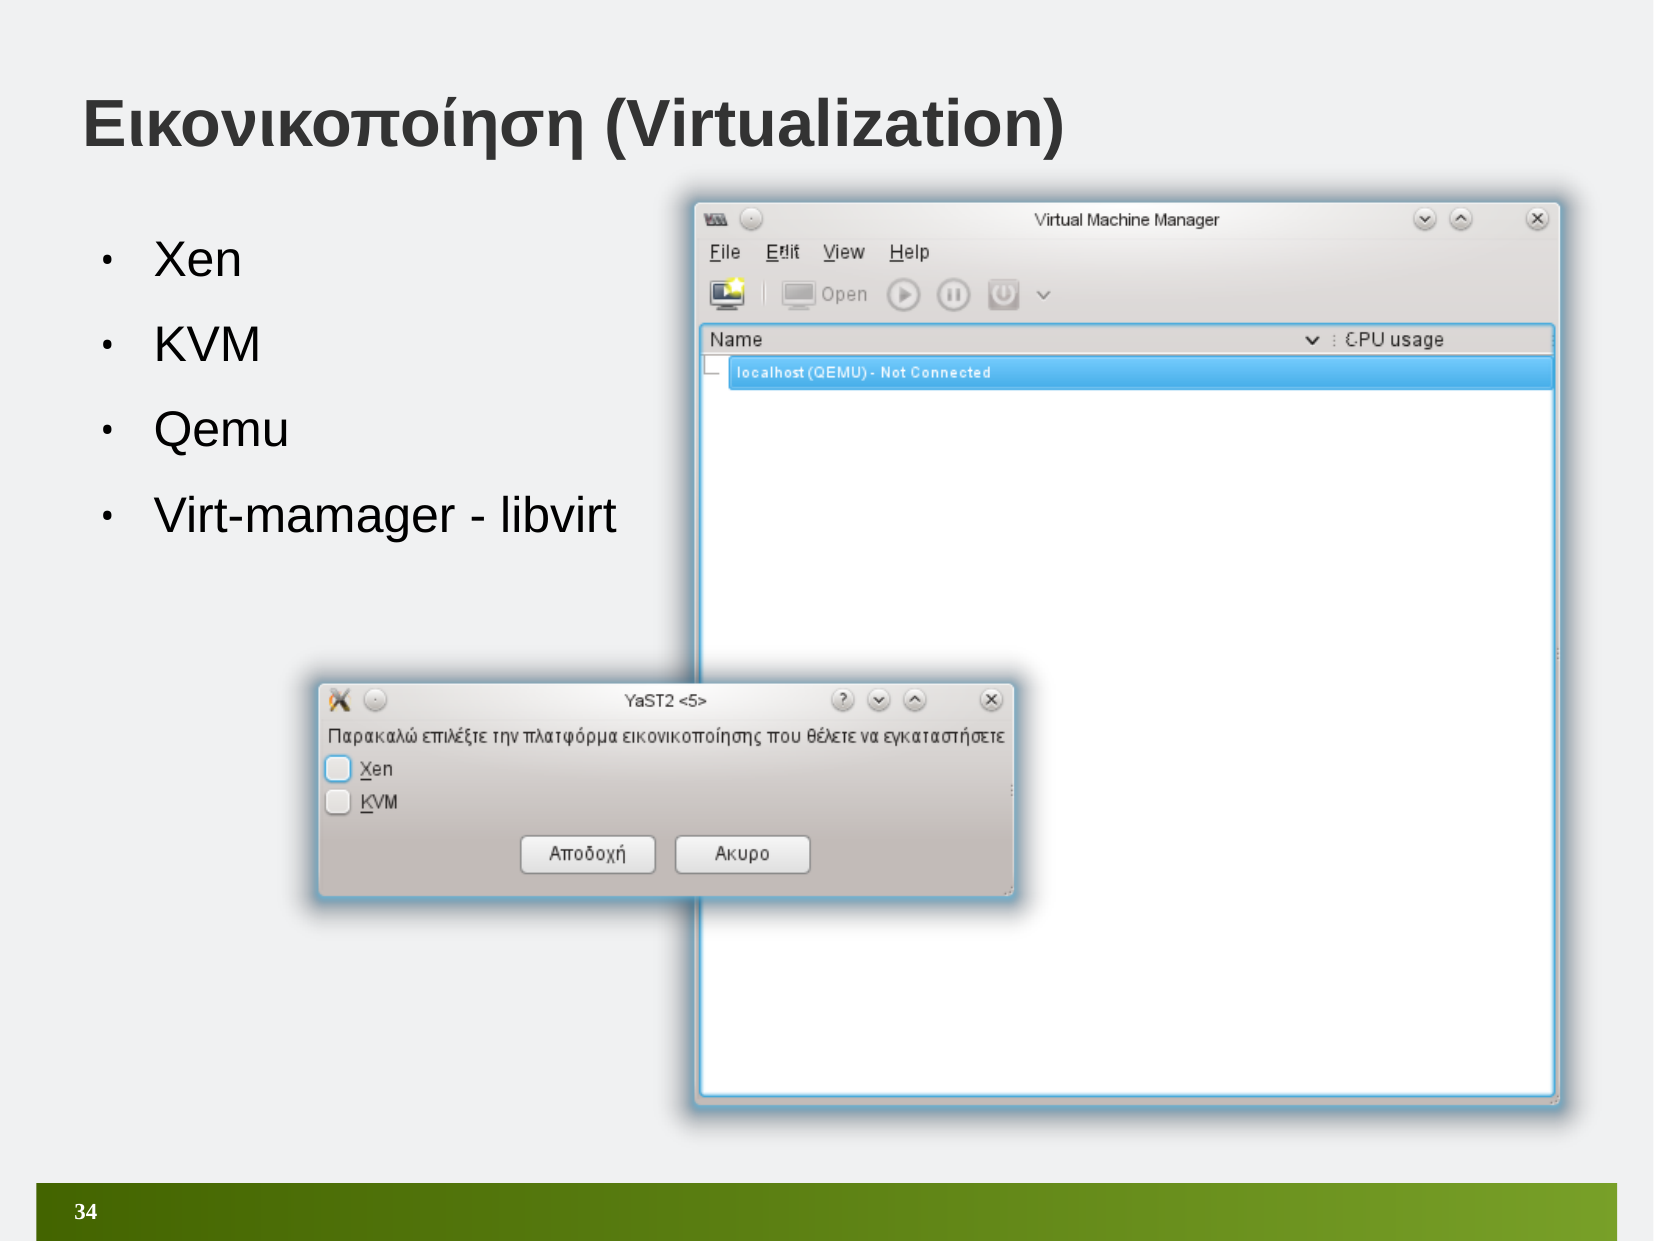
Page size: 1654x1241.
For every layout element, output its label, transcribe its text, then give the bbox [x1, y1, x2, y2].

picture [0, 0, 1654, 1241]
list Xen KVM Qemu Virt-mamager - libvirt [82, 231, 632, 1050]
title Εικονικοποίηση (Virtualization) [82, 49, 1571, 198]
